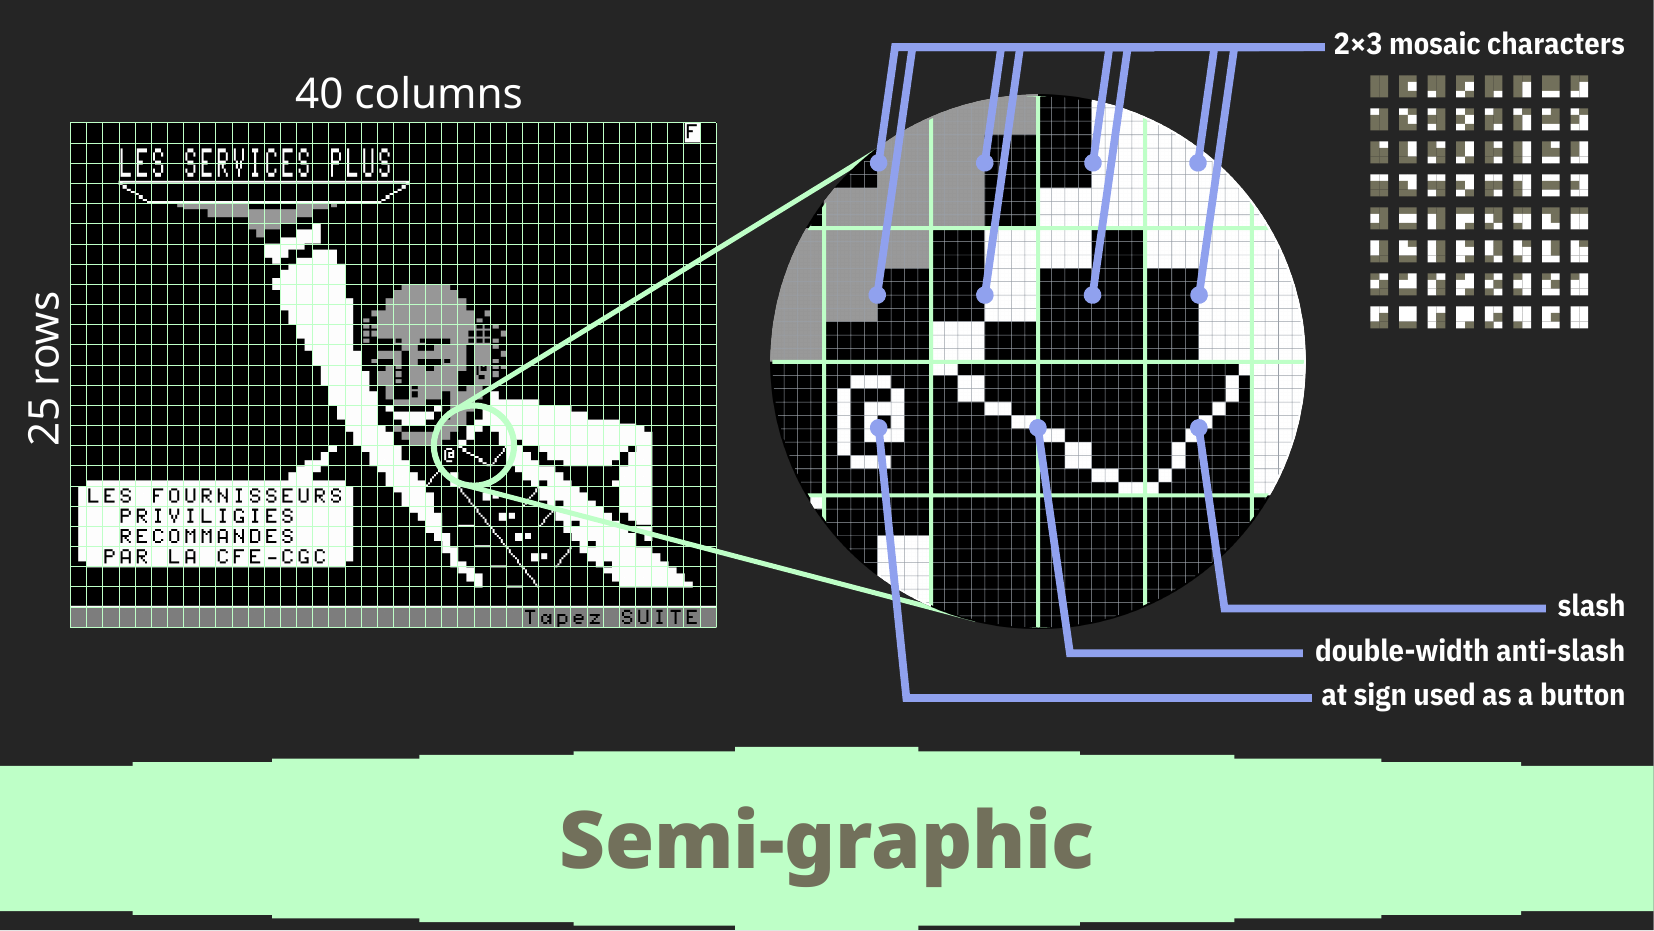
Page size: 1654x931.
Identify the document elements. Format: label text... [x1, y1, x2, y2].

title Semi-graphic [54, 783, 1600, 892]
picture [21, 23, 1633, 721]
